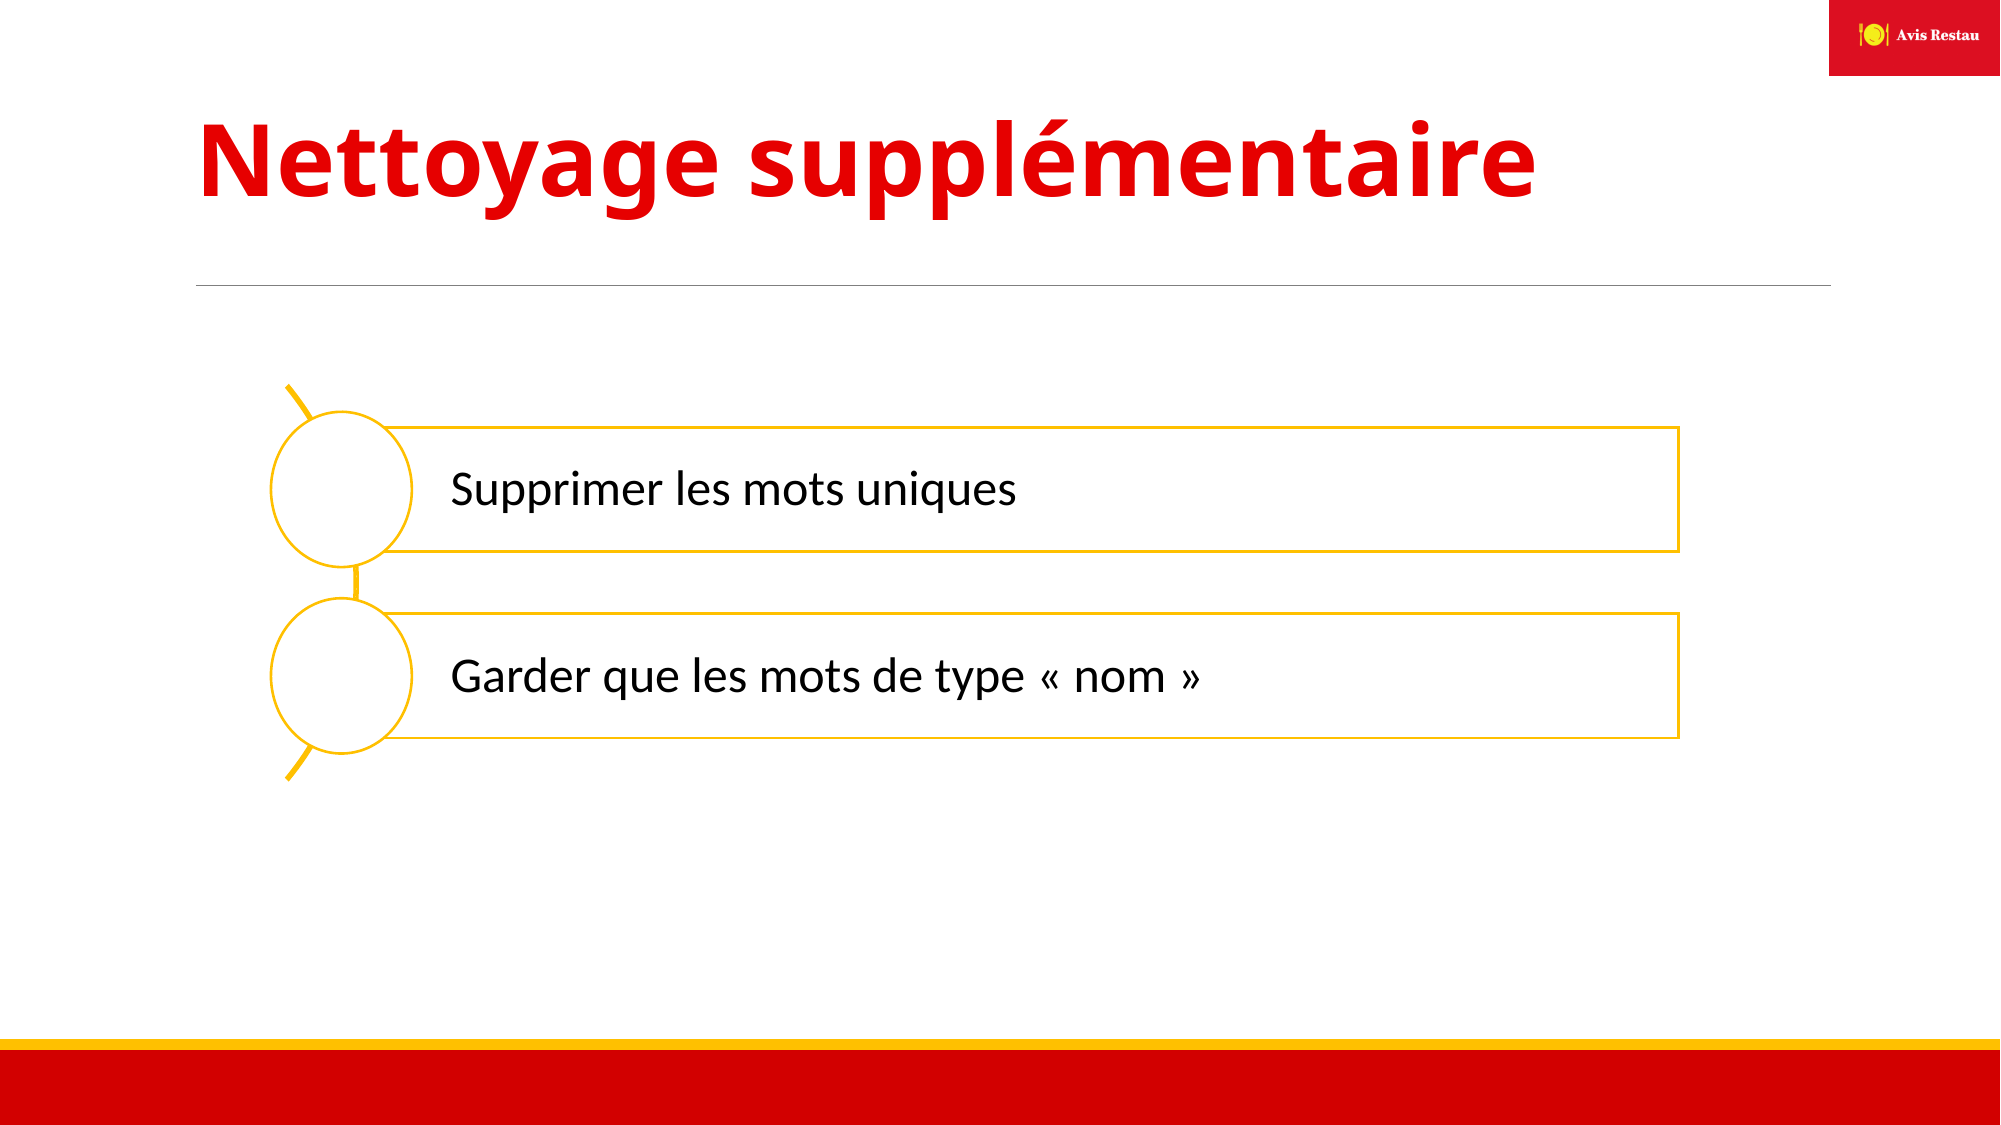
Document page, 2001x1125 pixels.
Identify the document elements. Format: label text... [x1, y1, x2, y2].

text_box Supprimer les mots uniques [385, 427, 1679, 552]
title Nettoyage supplémentaire [180, 47, 1831, 286]
picture [1829, 0, 2000, 76]
text_box [270, 385, 412, 780]
text_box Garder que les mots de type « nom » [384, 613, 1679, 739]
